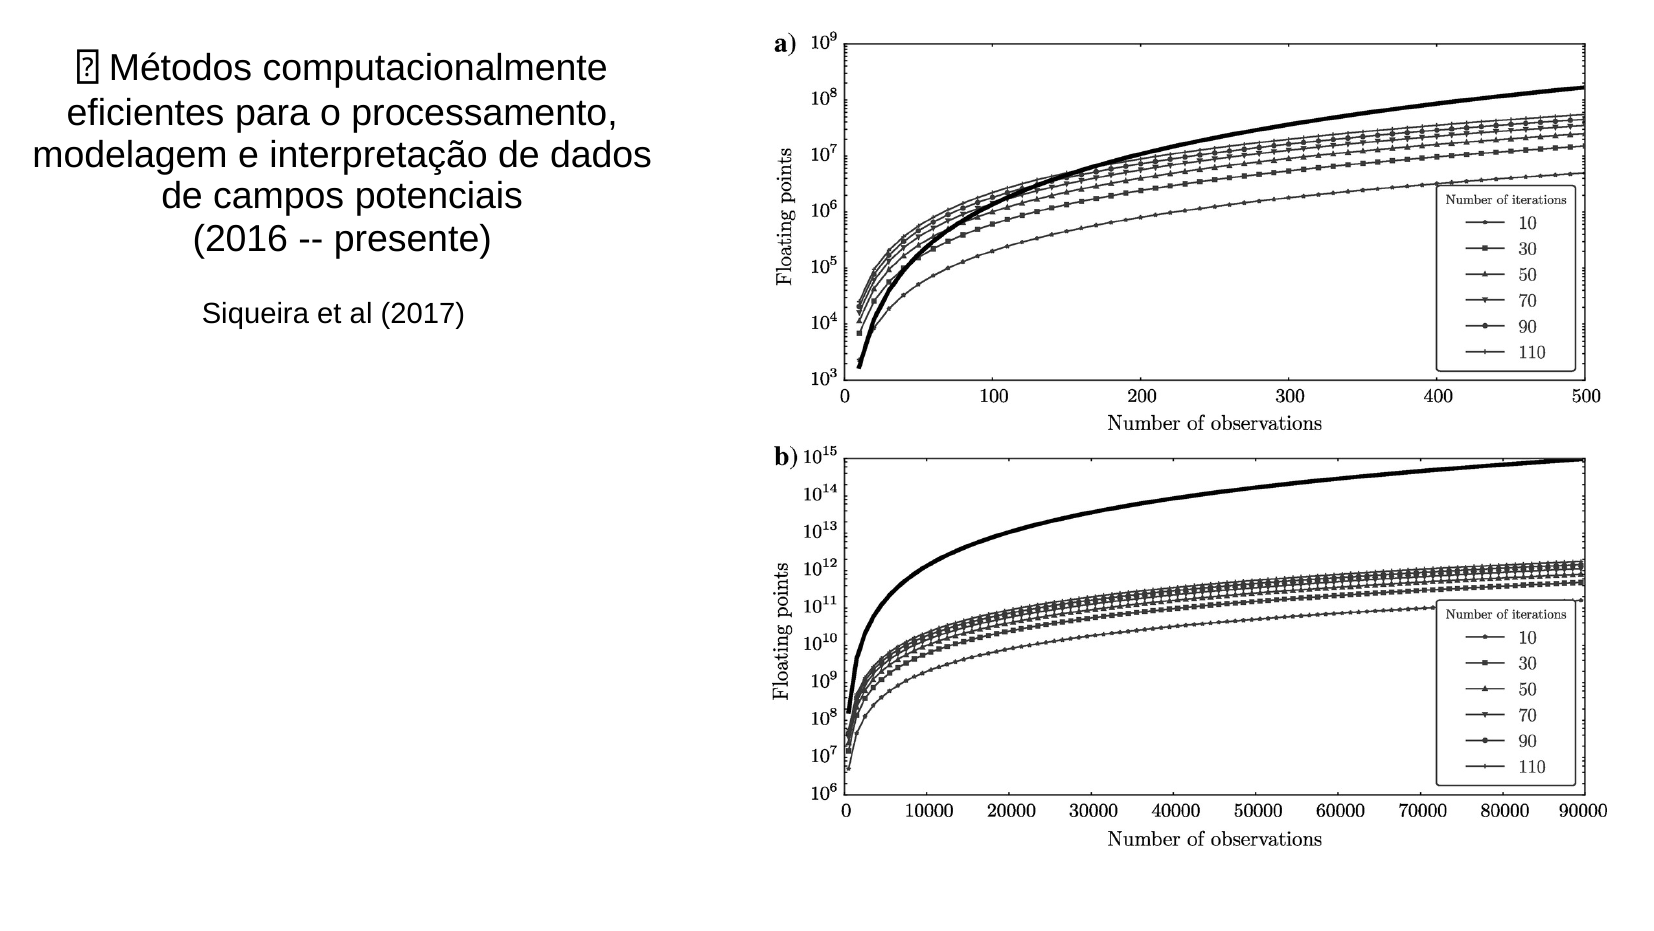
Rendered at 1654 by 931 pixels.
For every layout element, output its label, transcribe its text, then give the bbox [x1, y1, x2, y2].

text_box Siqueira et al (2017) [85, 289, 582, 337]
text_box ⍰ Métodos computacionalmente eficientes para o processamento, modelagem e interpretação de dados de campos potenciais (2016 -- presente) [17, 32, 674, 272]
picture [772, 31, 1607, 846]
